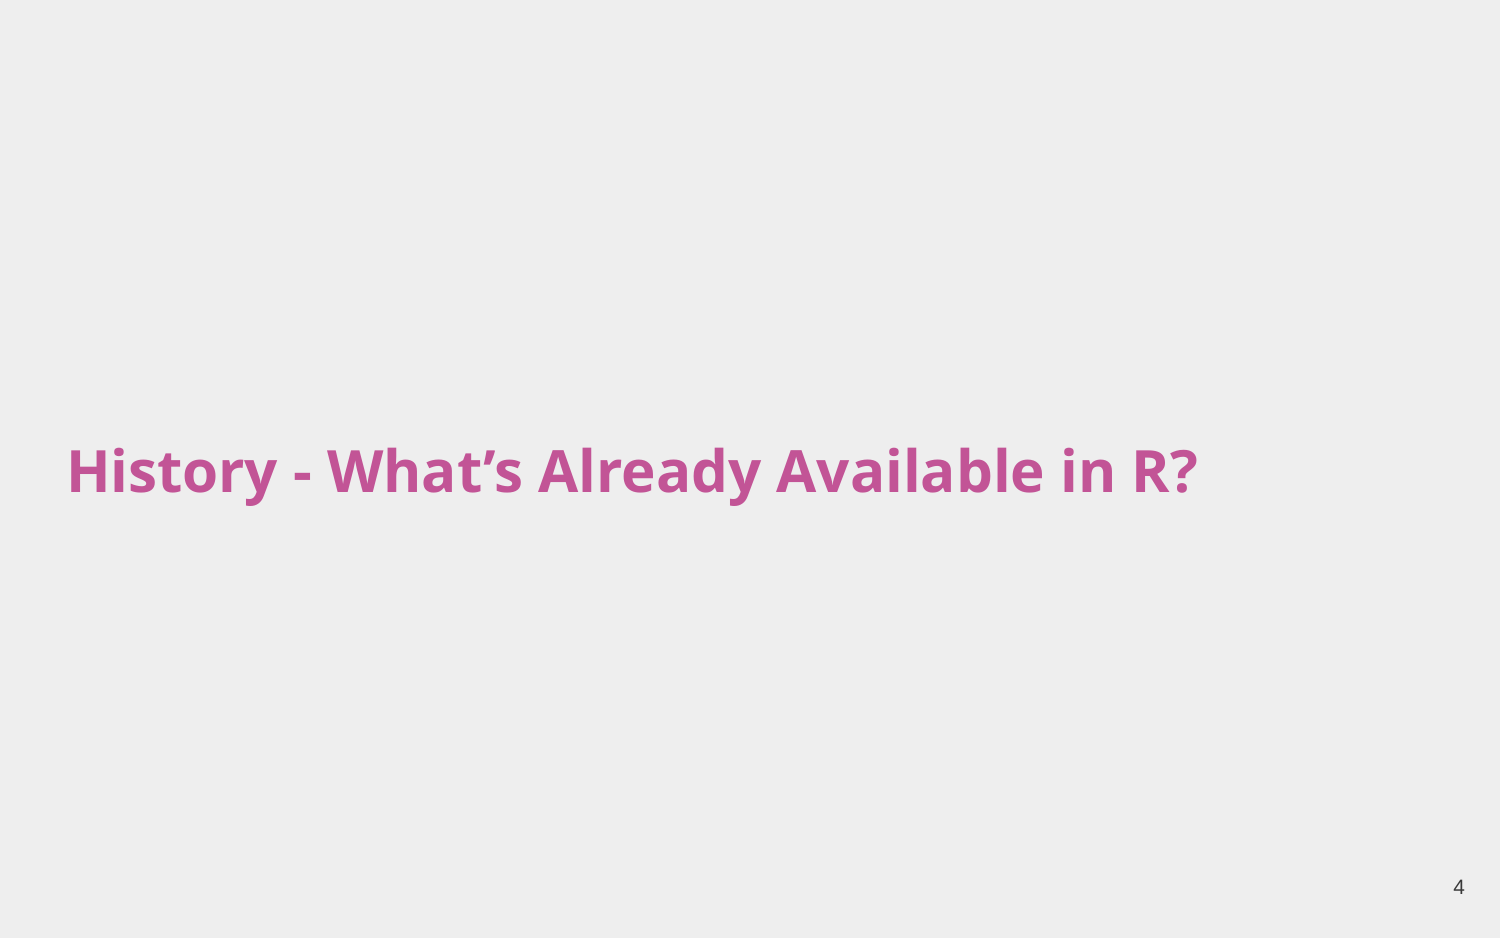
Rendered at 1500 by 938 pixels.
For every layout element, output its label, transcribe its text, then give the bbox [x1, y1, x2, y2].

slide_number <number> [1389, 849, 1480, 922]
title History - What’s Already Available in R? [51, 392, 1449, 546]
